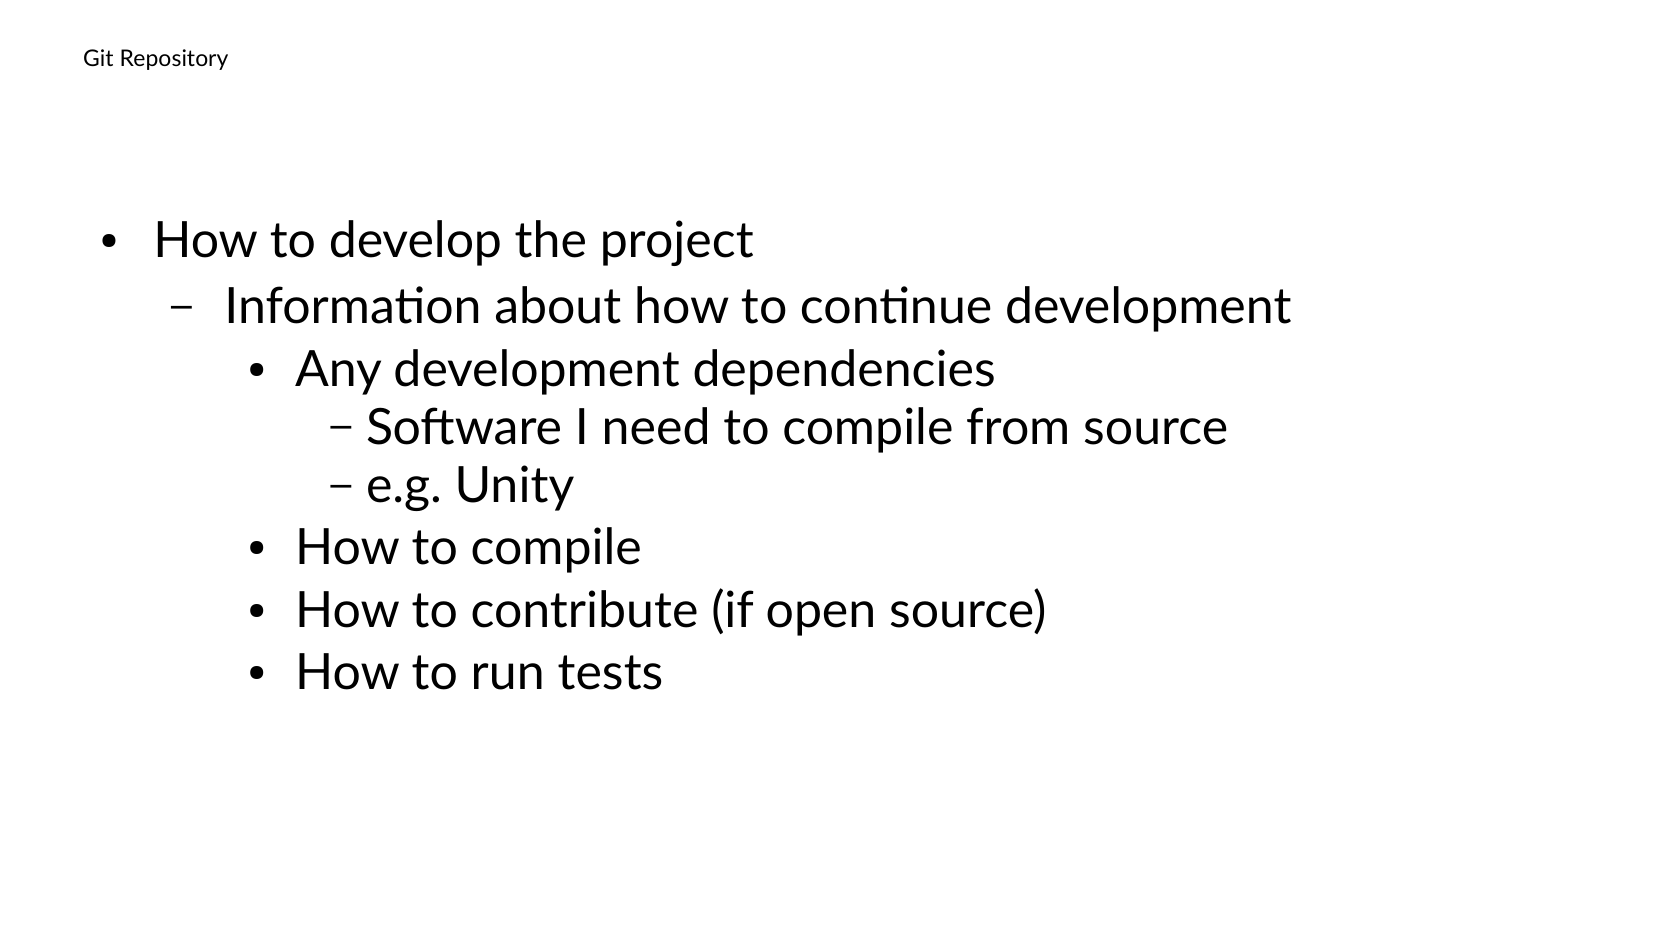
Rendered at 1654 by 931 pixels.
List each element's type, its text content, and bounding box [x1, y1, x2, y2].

title Git Repository [83, 0, 1571, 119]
list How to develop the project Information about how to continue development Any development dependencies Software I need to compile from source e.g. Unity How to compile How to contribute (if open source) How to run tests [82, 217, 1571, 839]
